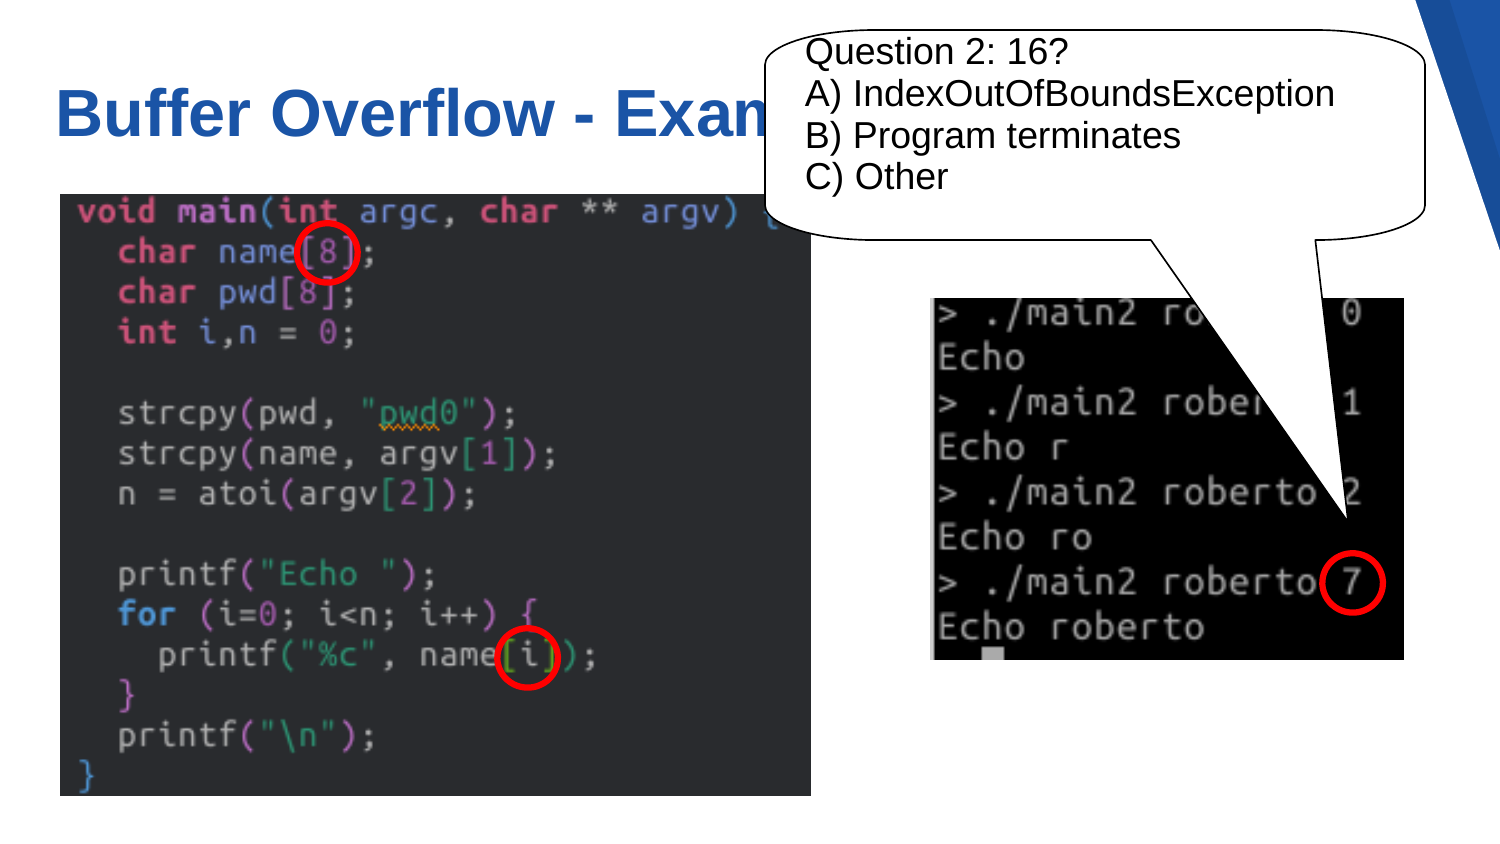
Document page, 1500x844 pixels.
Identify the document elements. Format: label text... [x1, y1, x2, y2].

title Buffer Overflow - Example [40, 97, 765, 166]
text_box Question 2: 16? A) IndexOutOfBoundsException B) Program terminates C) Other [765, 30, 1426, 523]
picture [930, 298, 1404, 661]
picture [60, 194, 811, 796]
